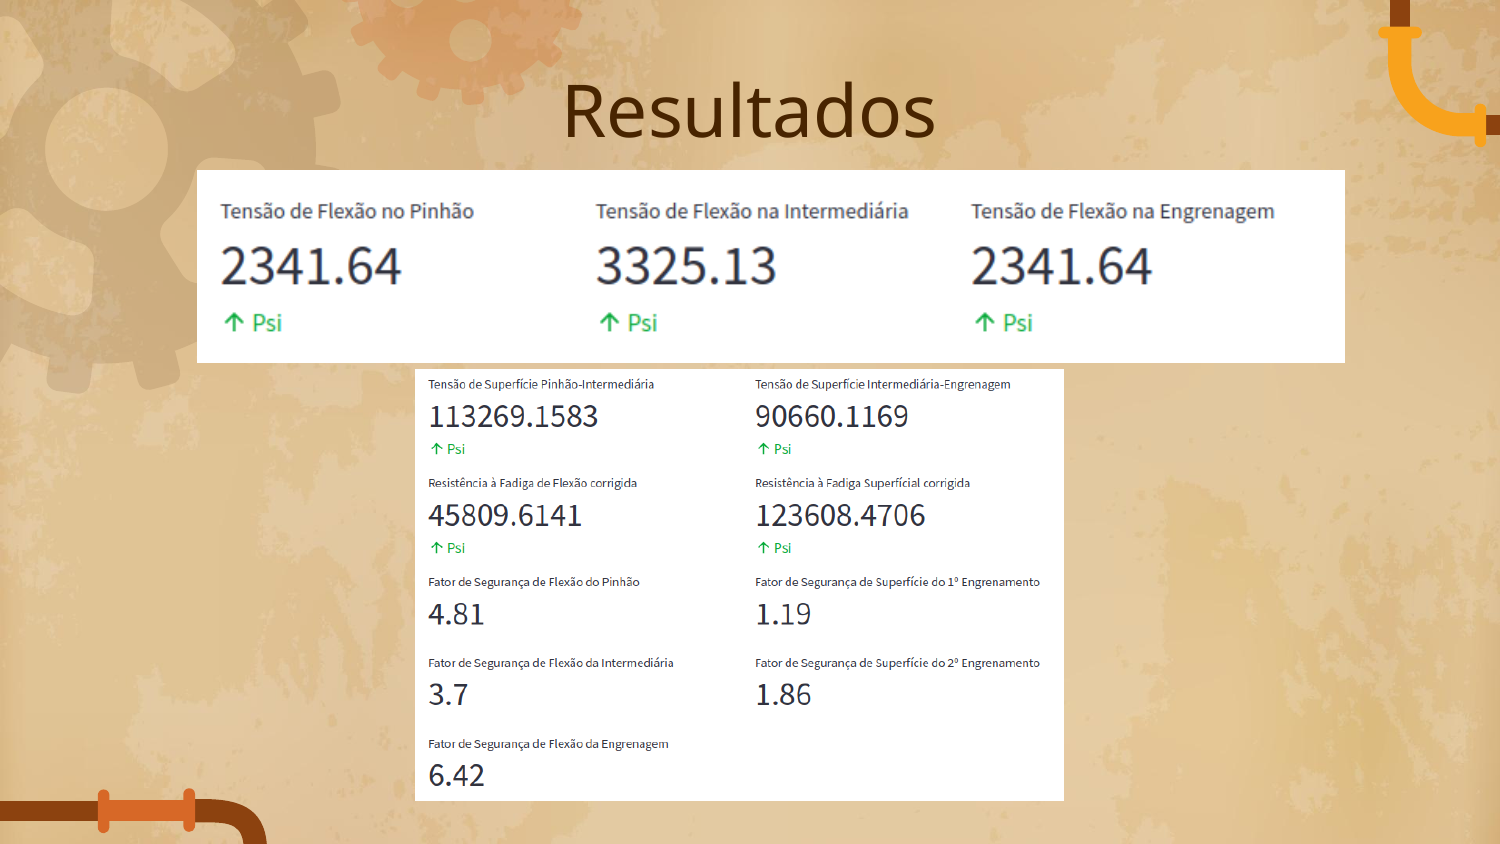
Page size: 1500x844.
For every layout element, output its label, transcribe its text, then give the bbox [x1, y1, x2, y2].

picture [415, 369, 1064, 801]
picture [197, 170, 1345, 363]
title Resultados [0, 49, 1500, 127]
